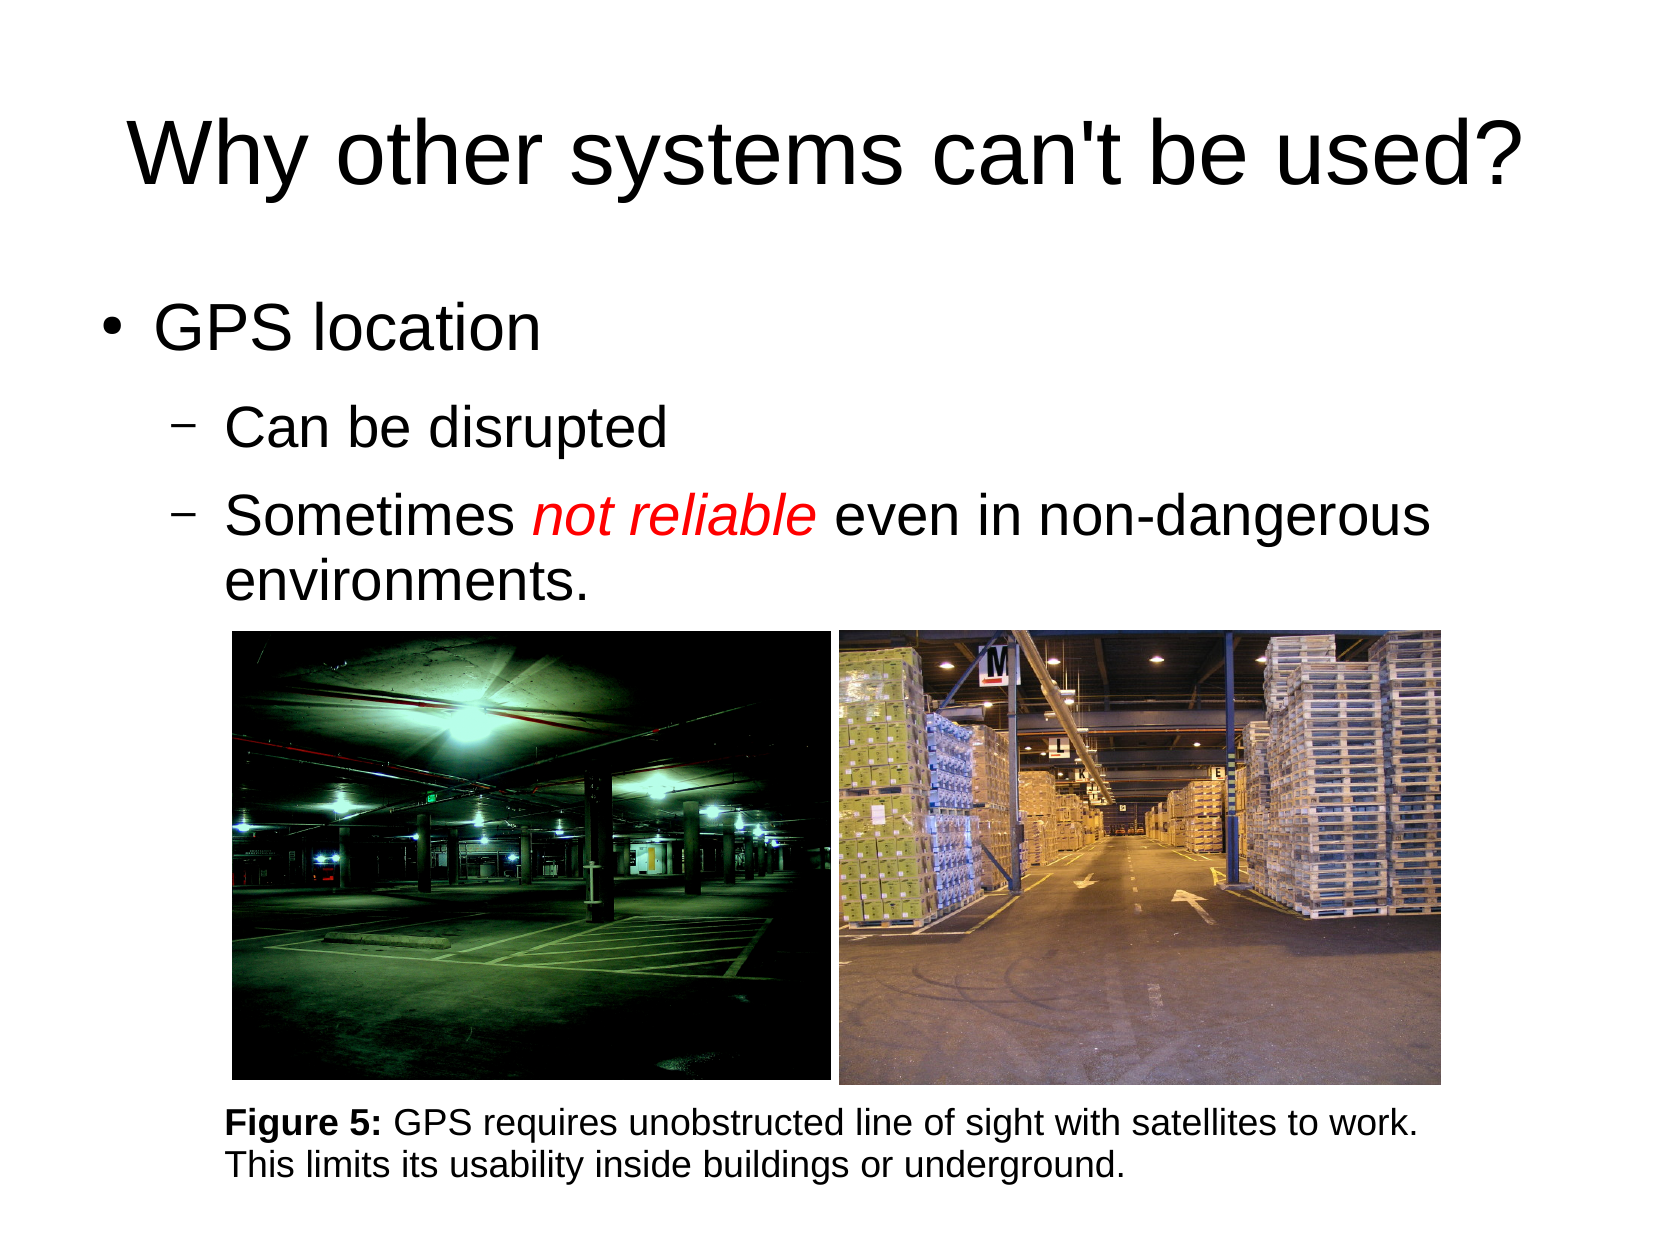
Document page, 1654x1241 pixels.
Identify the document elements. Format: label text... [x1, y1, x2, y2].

text_box Figure 5: GPS requires unobstructed line of sight with satellites to work. This limits its usability inside buildings or underground. [209, 1094, 1444, 1193]
picture [839, 630, 1441, 1085]
list GPS location Can be disrupted Sometimes not reliable even in non-dangerous environments. [82, 290, 1571, 661]
picture [232, 631, 831, 1081]
title Why other systems can't be used? [82, 49, 1571, 257]
